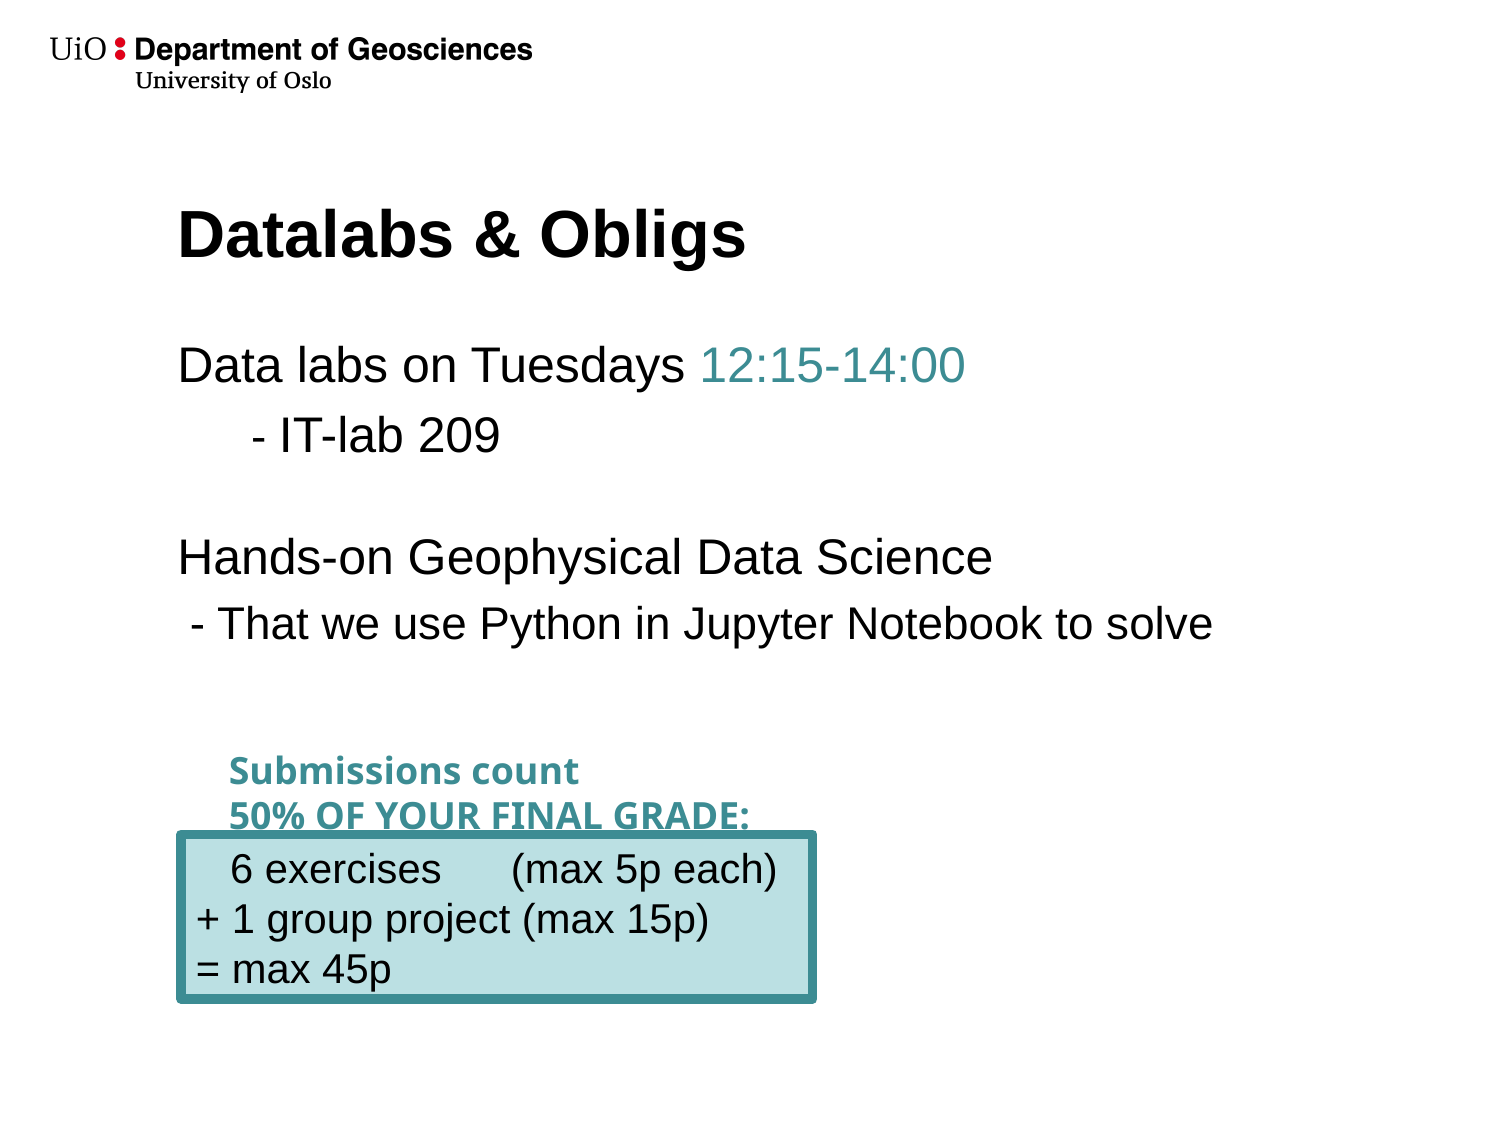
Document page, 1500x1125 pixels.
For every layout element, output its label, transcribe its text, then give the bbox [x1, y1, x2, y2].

text_box 6 exercises (max 5p each) + 1 group project (max 15p) = max 45p [181, 834, 813, 1000]
text_box Hands-on Geophysical Data Science - That we use Python in Jupyter Notebook to solve [162, 516, 1425, 695]
text_box Submissions count 50% OF YOUR FINAL GRADE: [213, 739, 766, 845]
picture [50, 37, 532, 93]
text_box Data labs on Tuesdays 12:15-14:00 - IT-lab 209 [162, 324, 1425, 503]
text_box Datalabs & Obligs [162, 137, 1425, 324]
